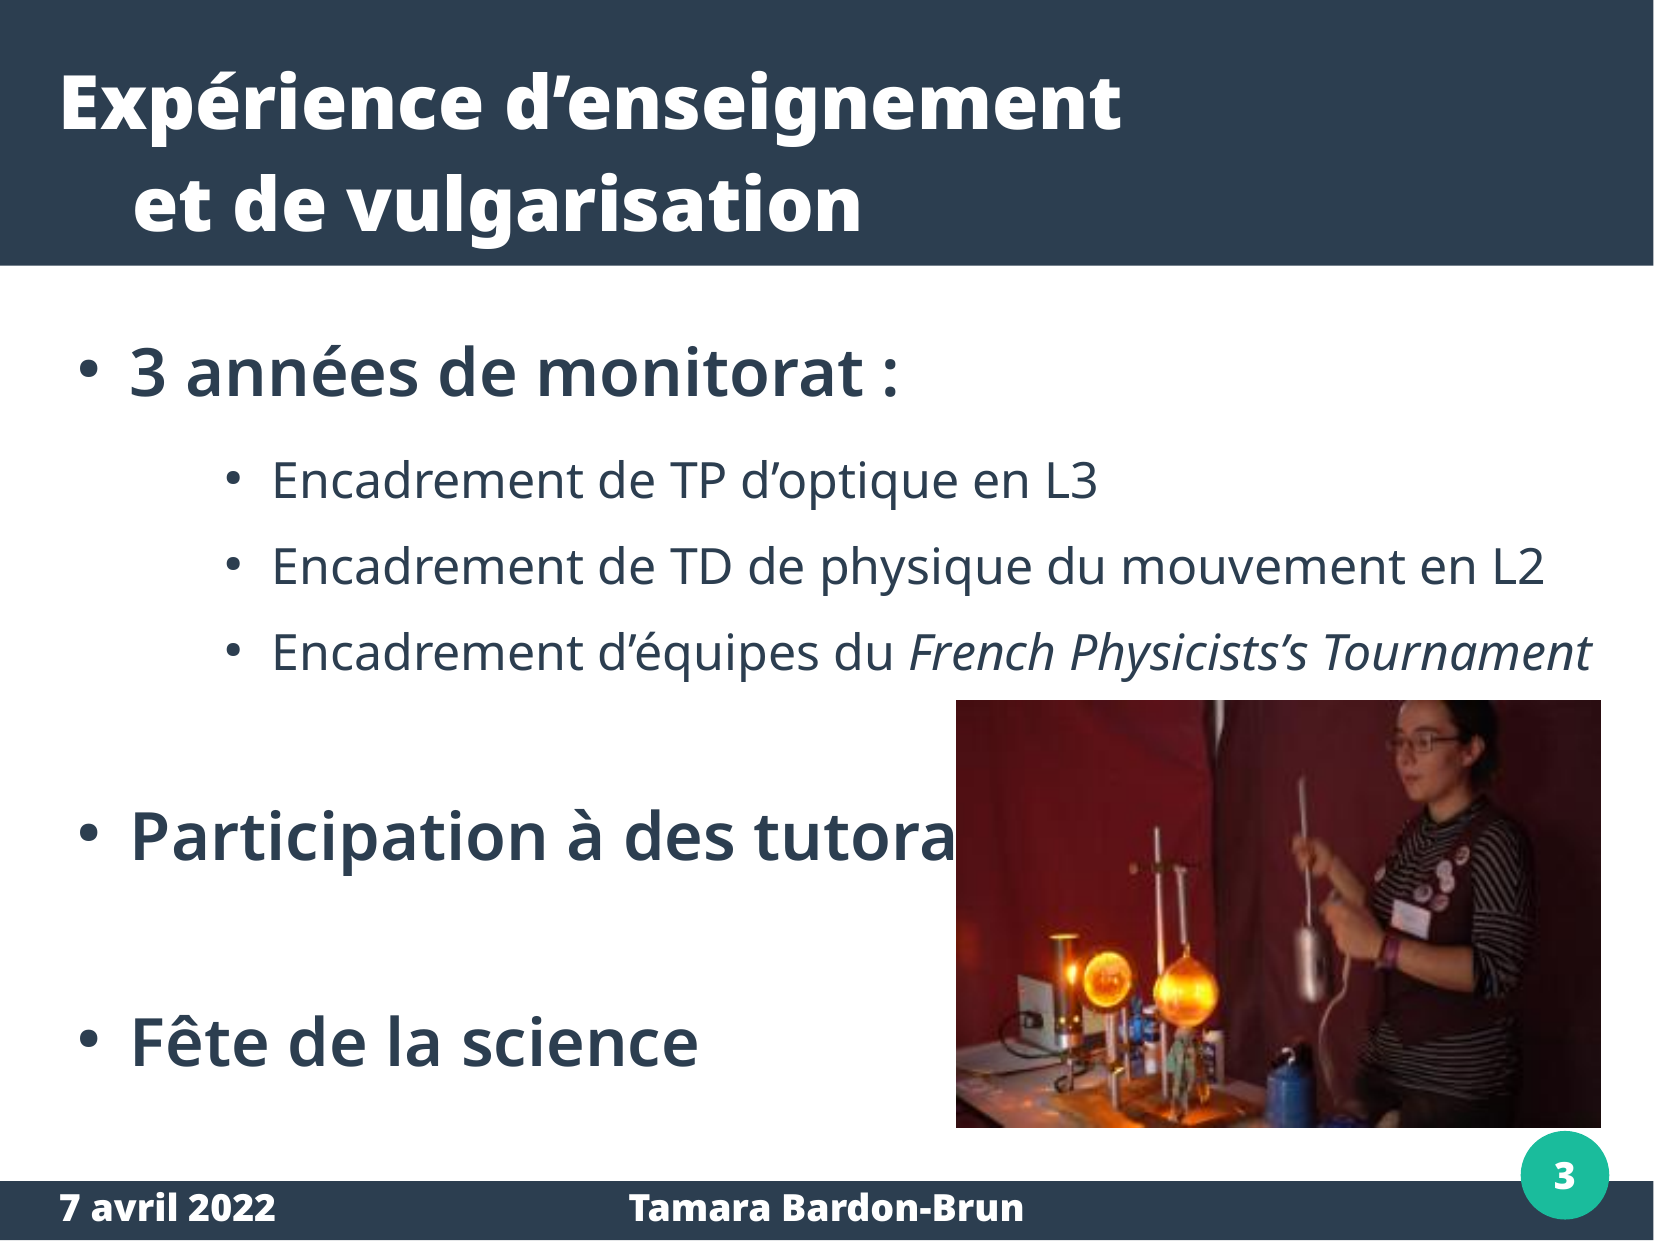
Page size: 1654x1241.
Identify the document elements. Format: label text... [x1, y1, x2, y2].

picture [956, 700, 1601, 1128]
list 3 années de monitorat : Encadrement de TP d’optique en L3 Encadrement de TD de physique du mouvement en L2 Encadrement d’équipes du French Physicists’s Tournament Participation à des tutorats Fête de la science [59, 324, 1595, 1152]
title Expérience d’enseignement et de vulgarisation [59, 49, 1595, 207]
